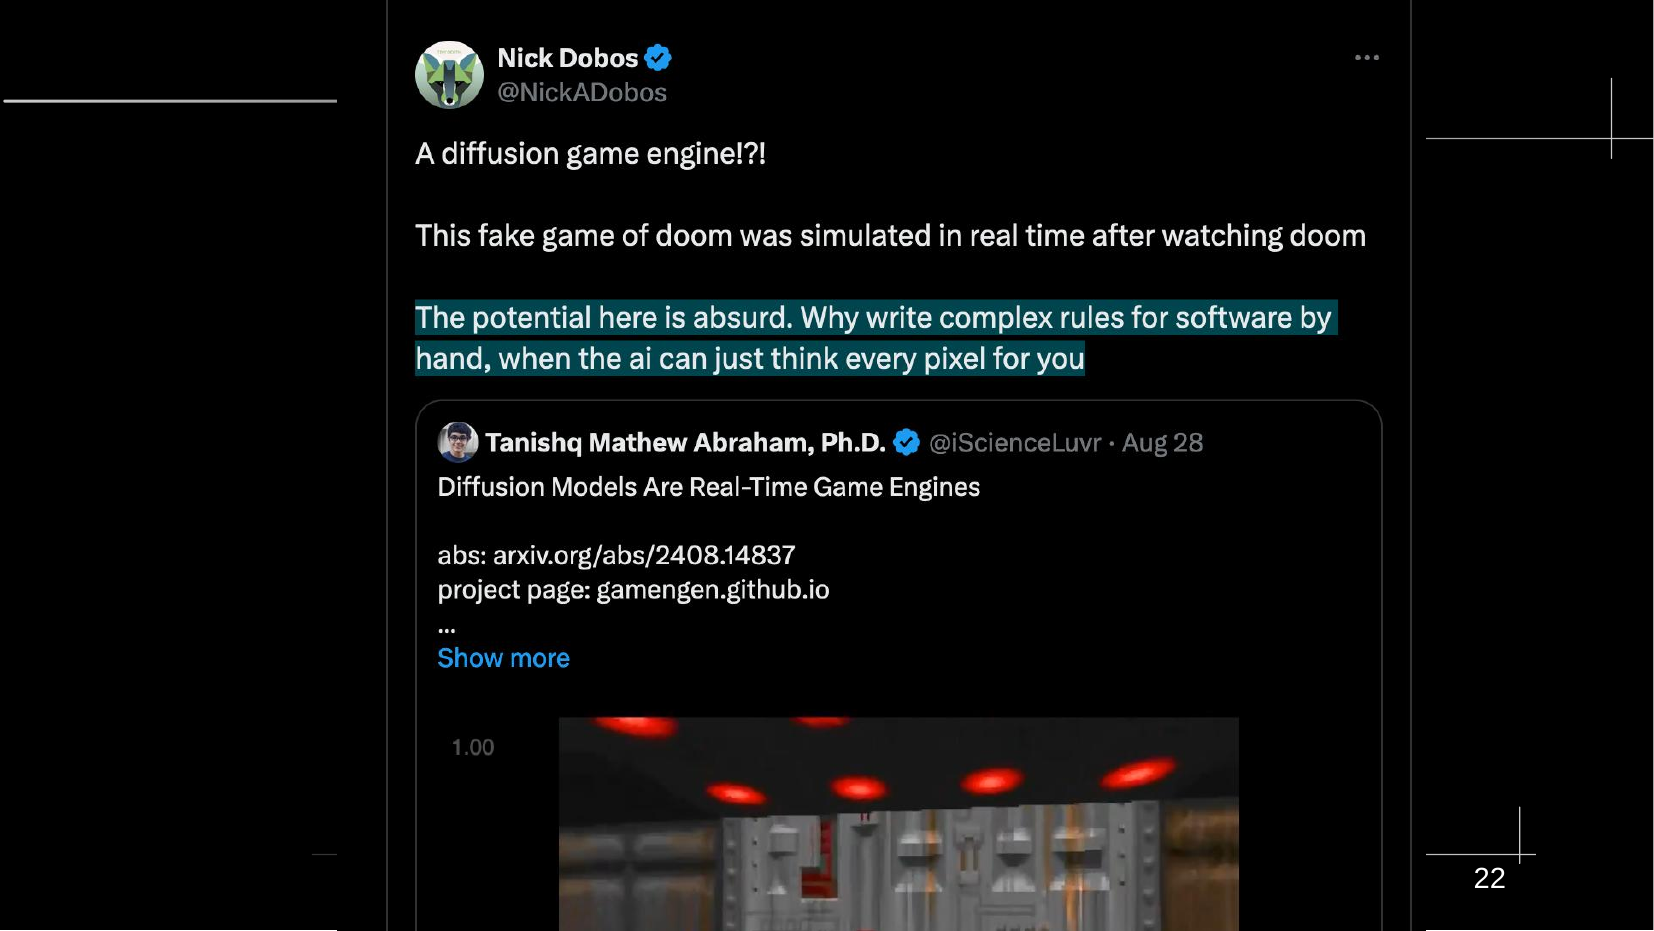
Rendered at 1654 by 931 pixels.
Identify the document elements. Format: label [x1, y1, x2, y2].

picture [337, 0, 1426, 931]
